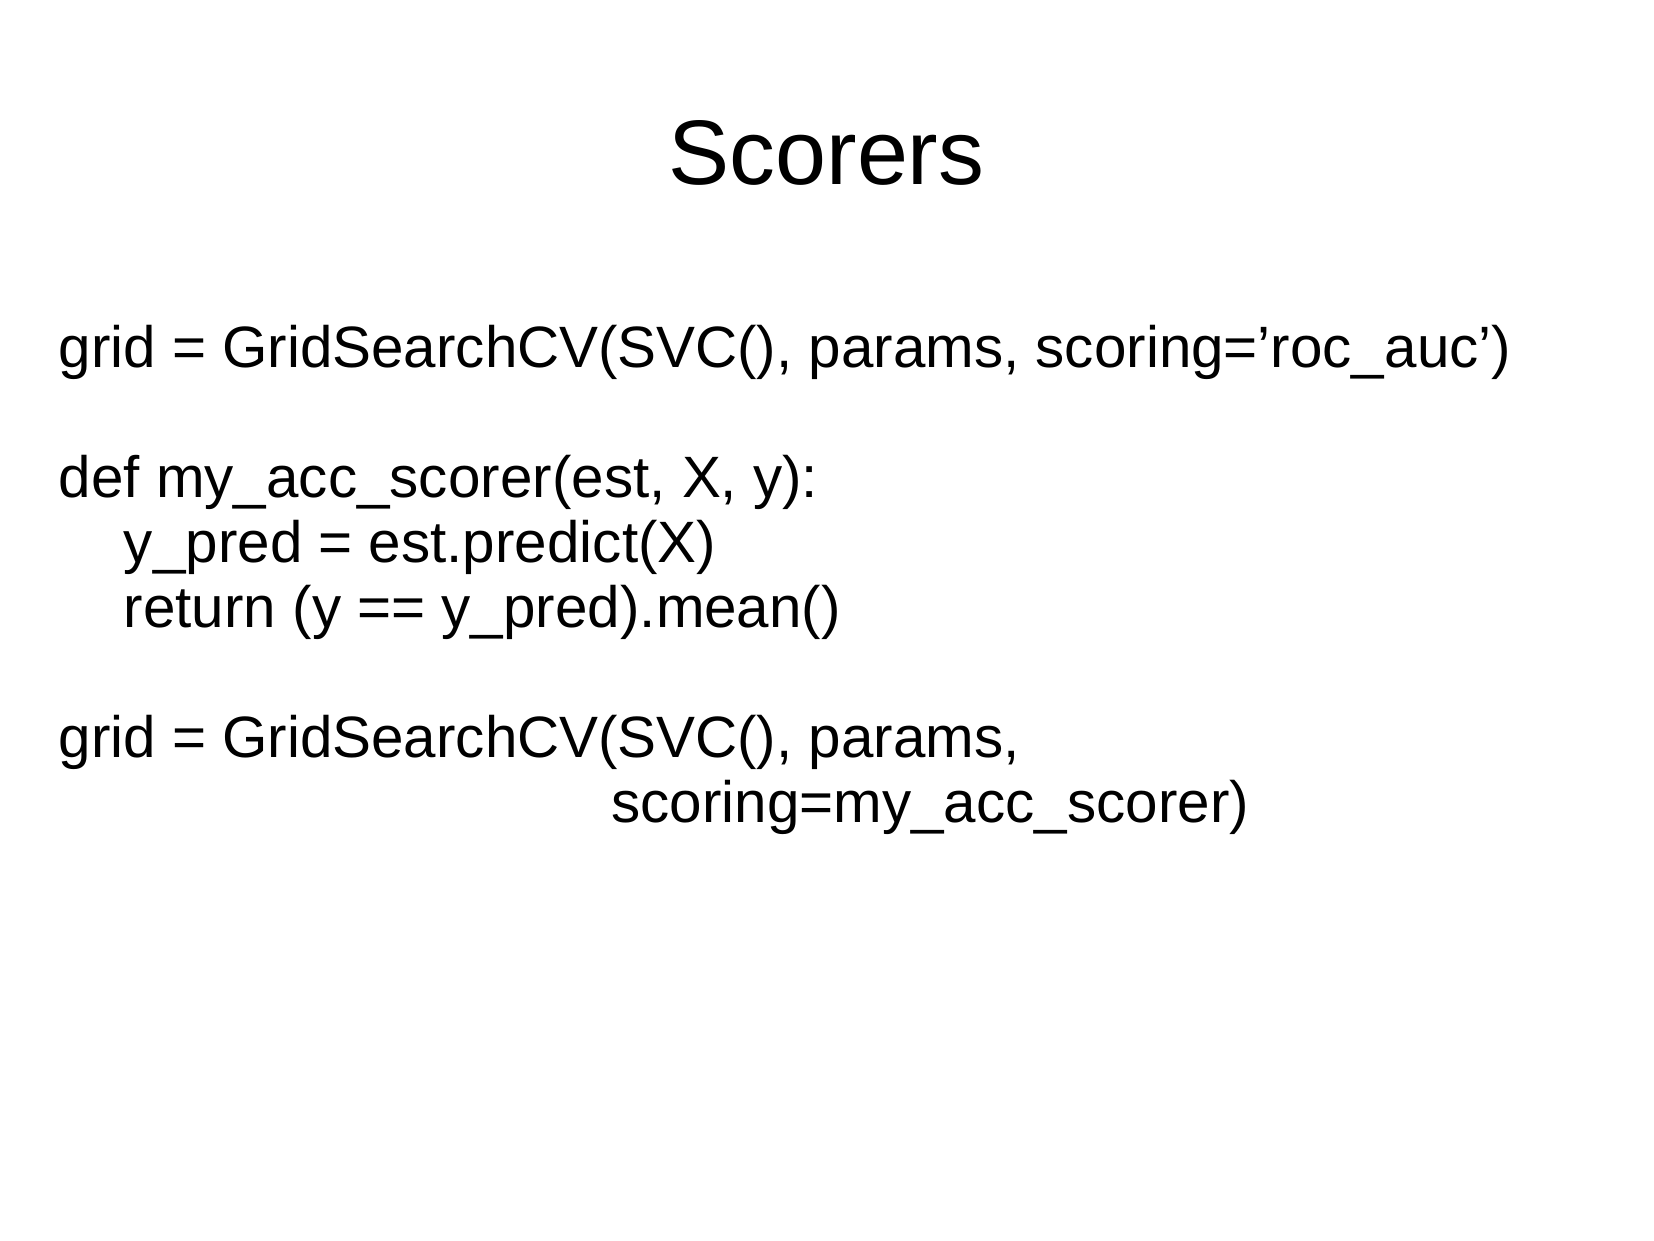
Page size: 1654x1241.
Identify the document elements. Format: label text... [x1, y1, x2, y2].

title Scorers [82, 49, 1571, 257]
text_box grid = GridSearchCV(SVC(), params, scoring=’roc_auc’) def my_acc_scorer(est, X, y): y_pred = est.predict(X) return (y == y_pred).mean() grid = GridSearchCV(SVC(), params, scoring=my_acc_scorer) [58, 315, 1513, 808]
